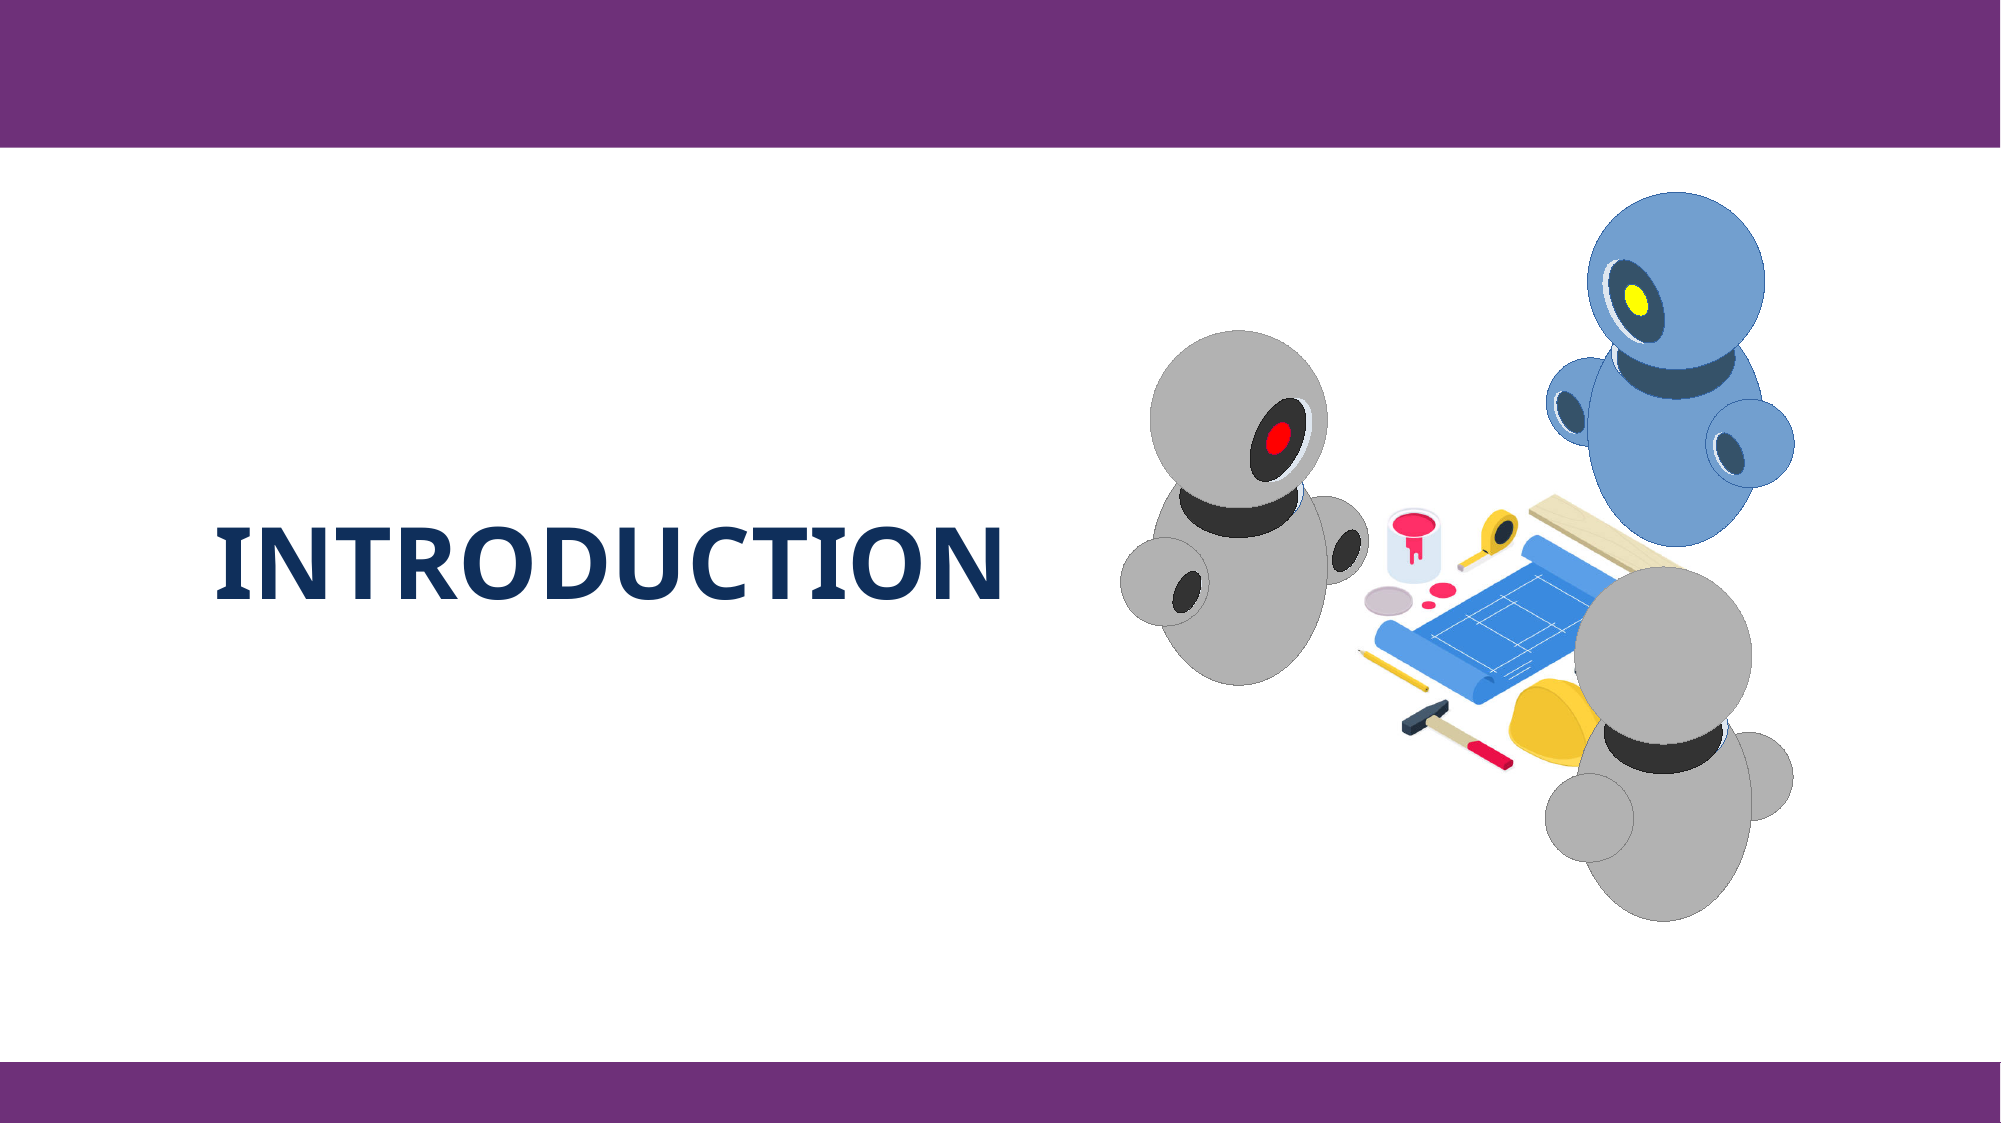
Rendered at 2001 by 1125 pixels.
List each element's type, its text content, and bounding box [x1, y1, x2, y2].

text_box [1545, 566, 1794, 922]
text_box [1120, 330, 1369, 686]
picture [1340, 442, 1702, 804]
text_box INTRODUCTION [137, 492, 1086, 627]
text_box [1546, 192, 1795, 547]
